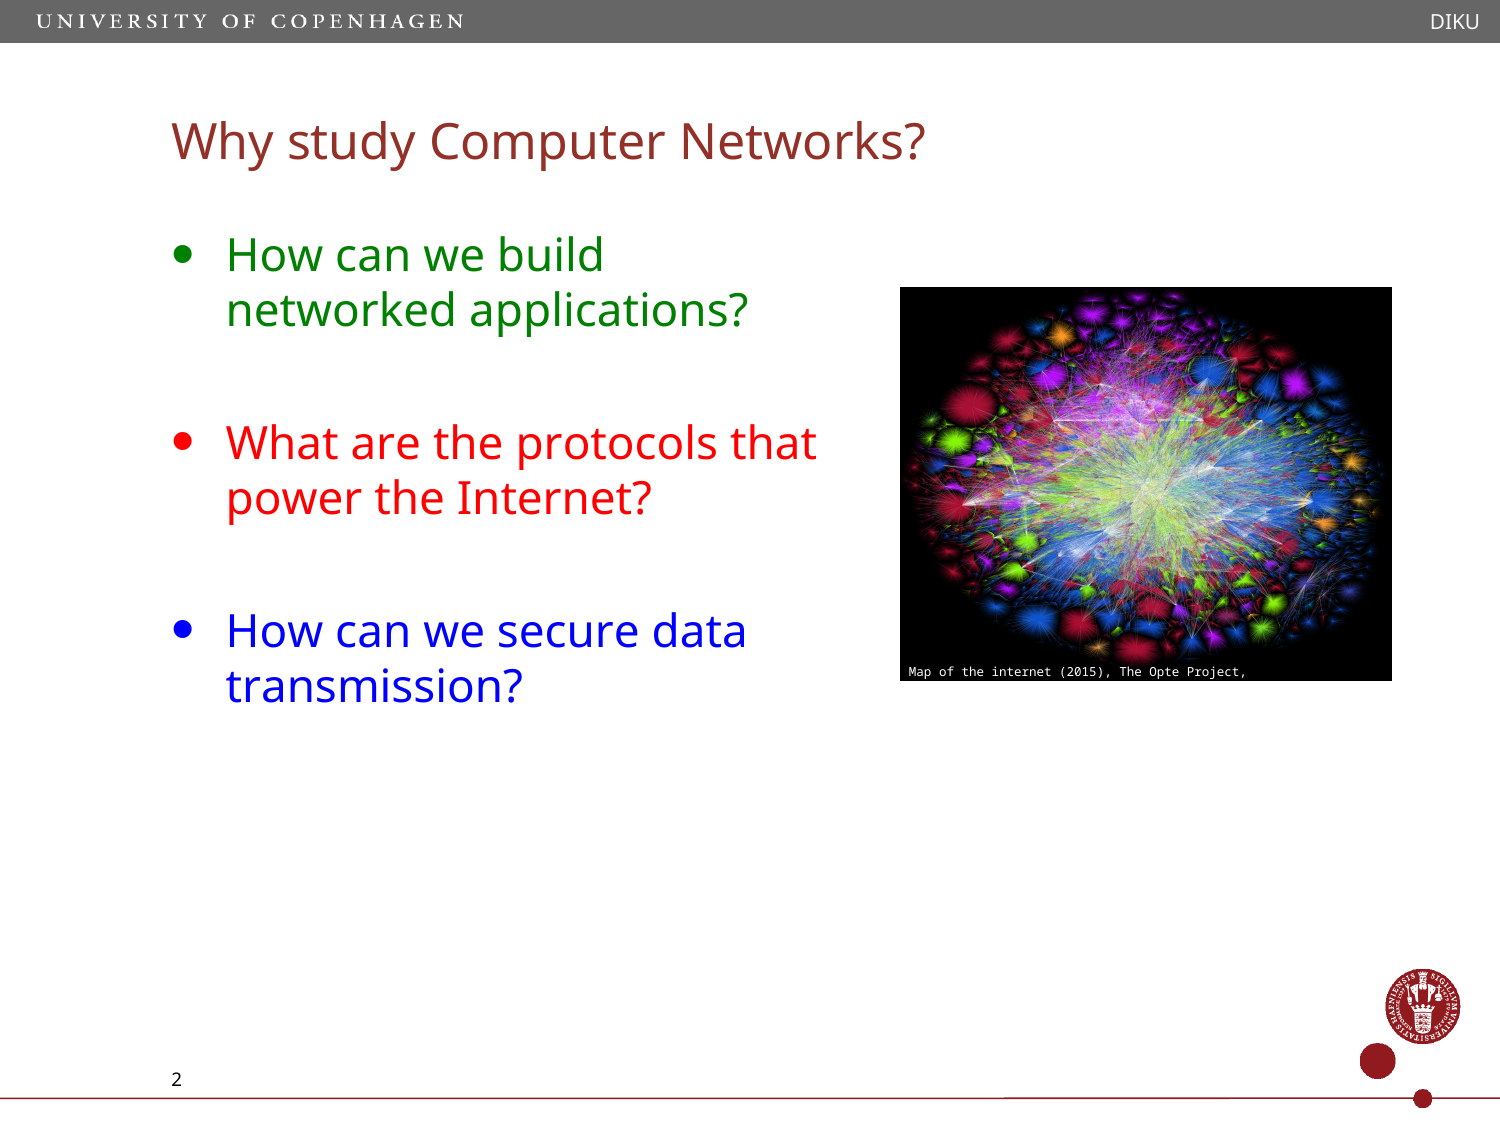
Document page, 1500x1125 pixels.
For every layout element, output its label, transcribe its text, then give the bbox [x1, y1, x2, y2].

text_box <number> [171, 1067, 522, 1092]
text_box DIKU [469, 0, 1495, 43]
picture [900, 287, 1392, 681]
text_box How can we build networked applications? What are the protocols that power the Internet? How can we secure data transmission? [171, 225, 833, 900]
text_box Why study Computer Networks? [171, 75, 1329, 171]
picture [0, 910, 1500, 1122]
text_box Map of the internet (2015), The Opte Project, www.opte.org [894, 656, 1306, 702]
